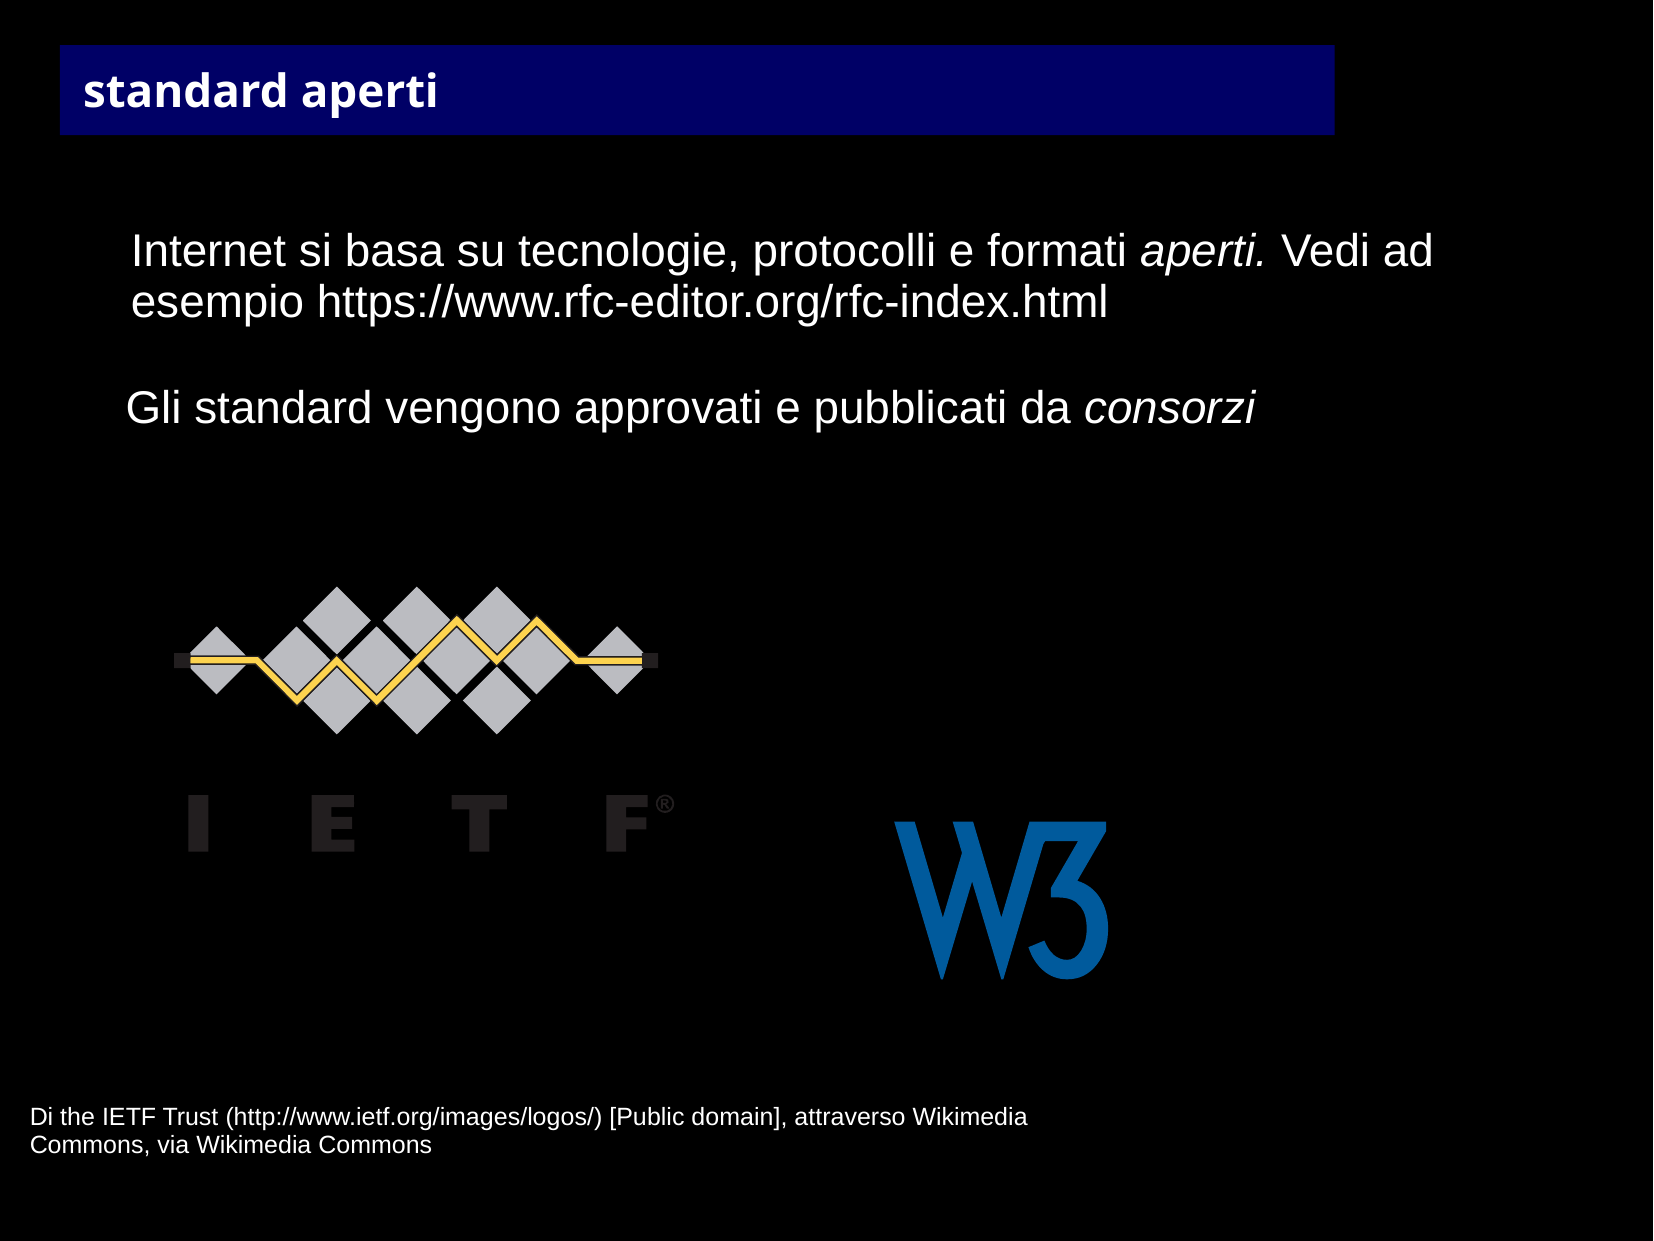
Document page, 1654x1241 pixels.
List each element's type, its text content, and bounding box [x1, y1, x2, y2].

text_box Gli standard vengono approvati e pubblicati da consorzi [54, 382, 1555, 578]
list standard aperti [59, 45, 1335, 136]
text_box Di the IETF Trust (http://www.ietf.org/images/logos/) [Public domain], attraverso Wikimedia Commons, via Wikimedia Commons [15, 1095, 1111, 1166]
picture [885, 780, 1237, 1020]
text_box Internet si basa su tecnologie, protocolli e formati aperti. Vedi ad esempio https://www.rfc-editor.org/rfc-index.html [60, 224, 1560, 421]
picture [173, 585, 676, 854]
